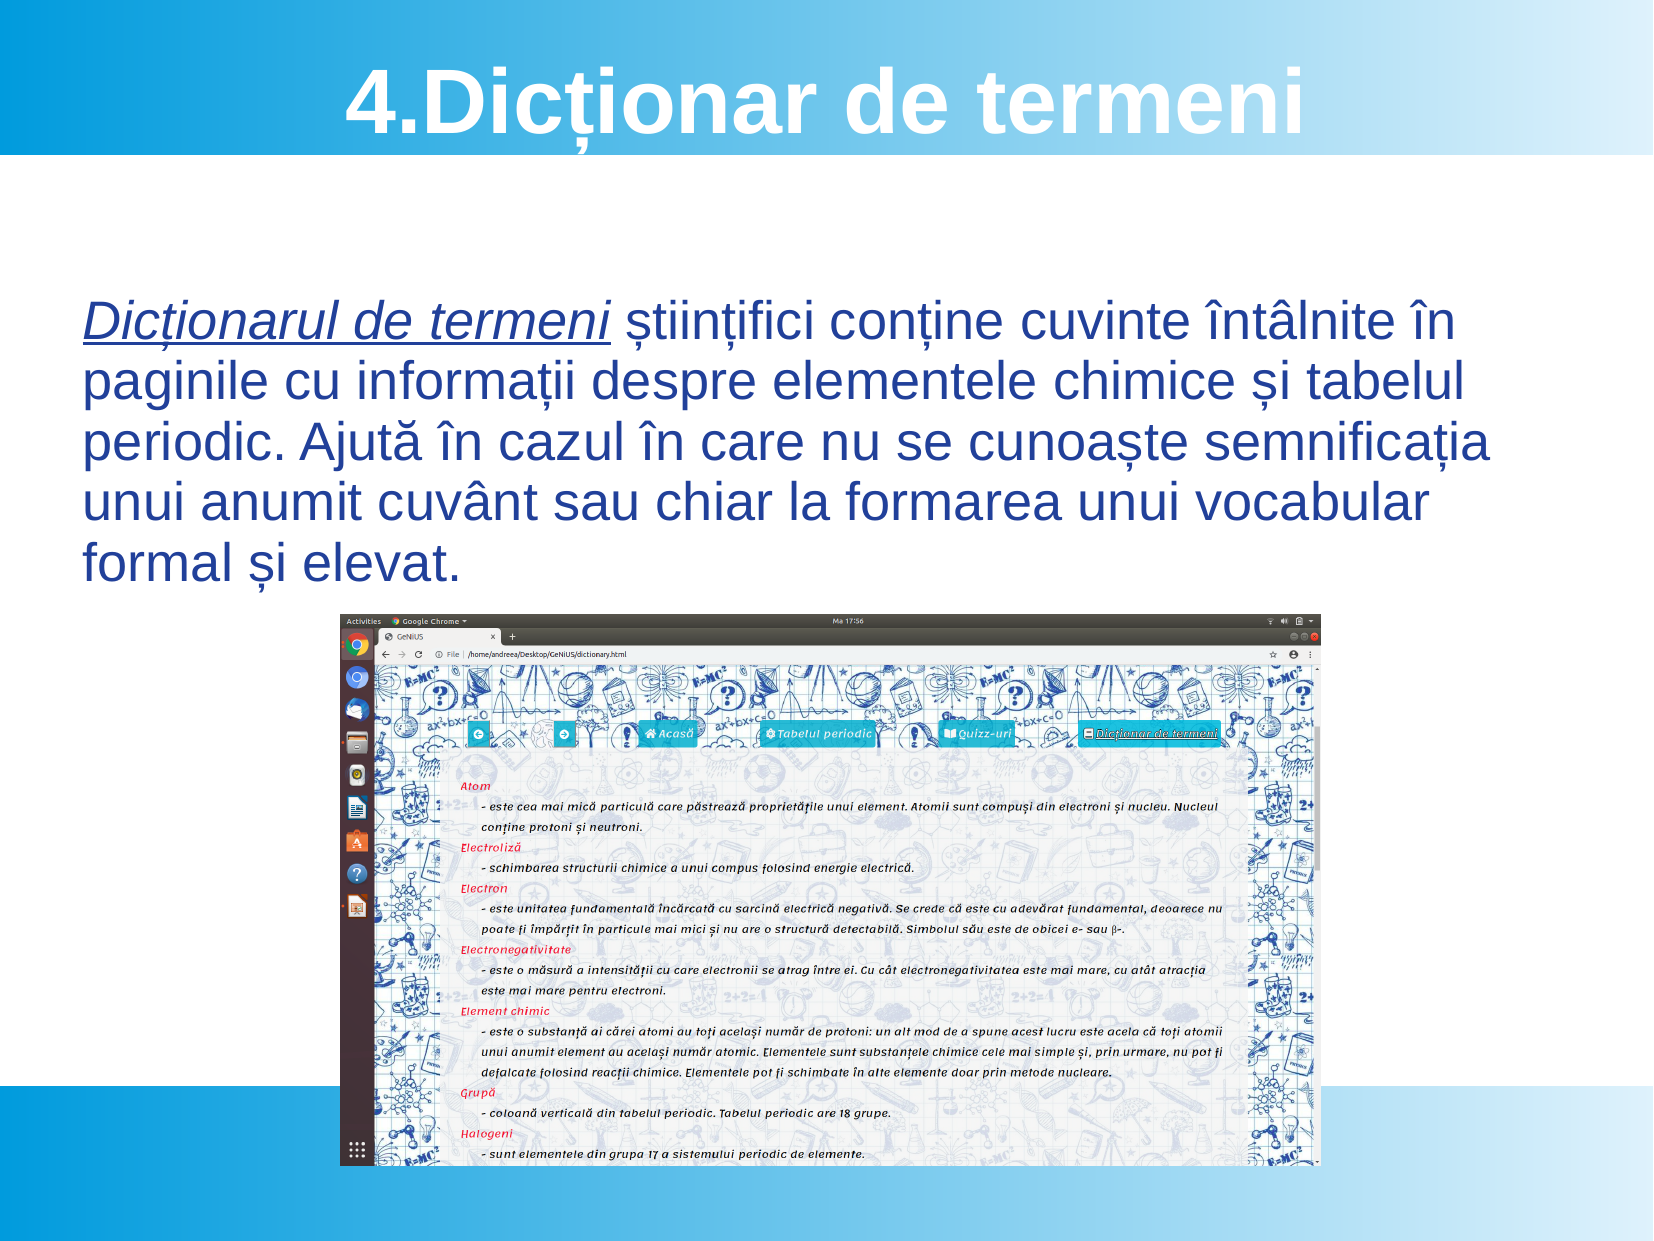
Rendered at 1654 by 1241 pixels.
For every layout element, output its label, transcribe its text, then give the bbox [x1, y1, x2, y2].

picture [340, 614, 1321, 1167]
title 4.Dicționar de termeni [82, 49, 1571, 155]
list Dicționarul de termeni științifici conține cuvinte întâlnite în paginile cu informații despre elementele chimice și tabelul periodic. Ajută în cazul în care nu se cunoaște semnificația unui anumit cuvânt sau chiar la formarea unui vocabular formal și elevat. [82, 290, 1571, 634]
